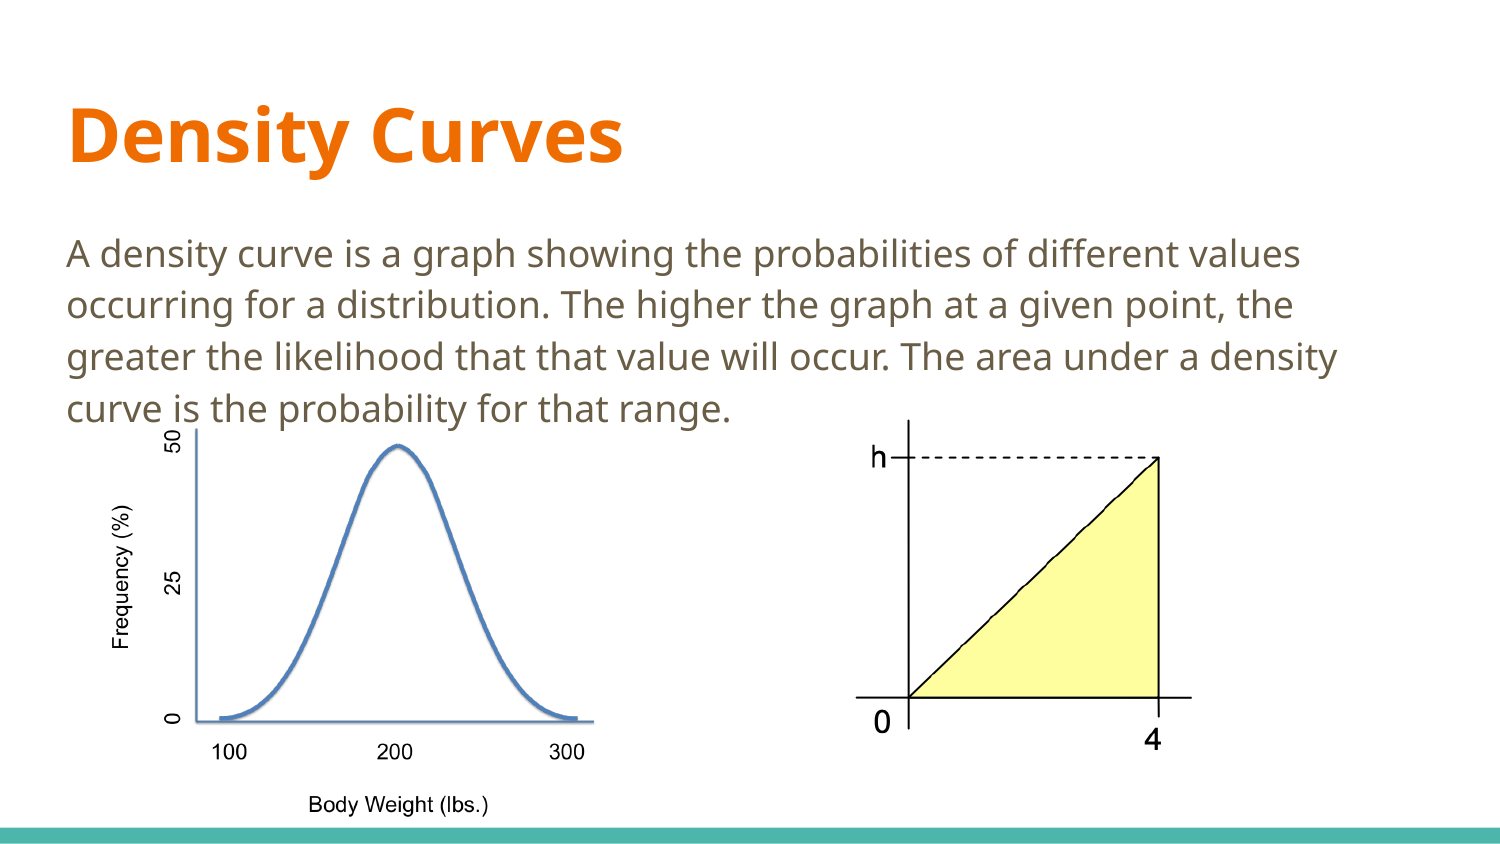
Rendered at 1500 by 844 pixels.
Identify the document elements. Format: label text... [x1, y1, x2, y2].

list A density curve is a graph showing the probabilities of different values occurring for a distribution. The higher the graph at a given point, the greater the likelihood that that value will occur. The area under a density curve is the probability for that range. [51, 207, 1449, 750]
title Density Curves [51, 72, 1449, 189]
picture [816, 409, 1220, 763]
picture [102, 421, 597, 821]
